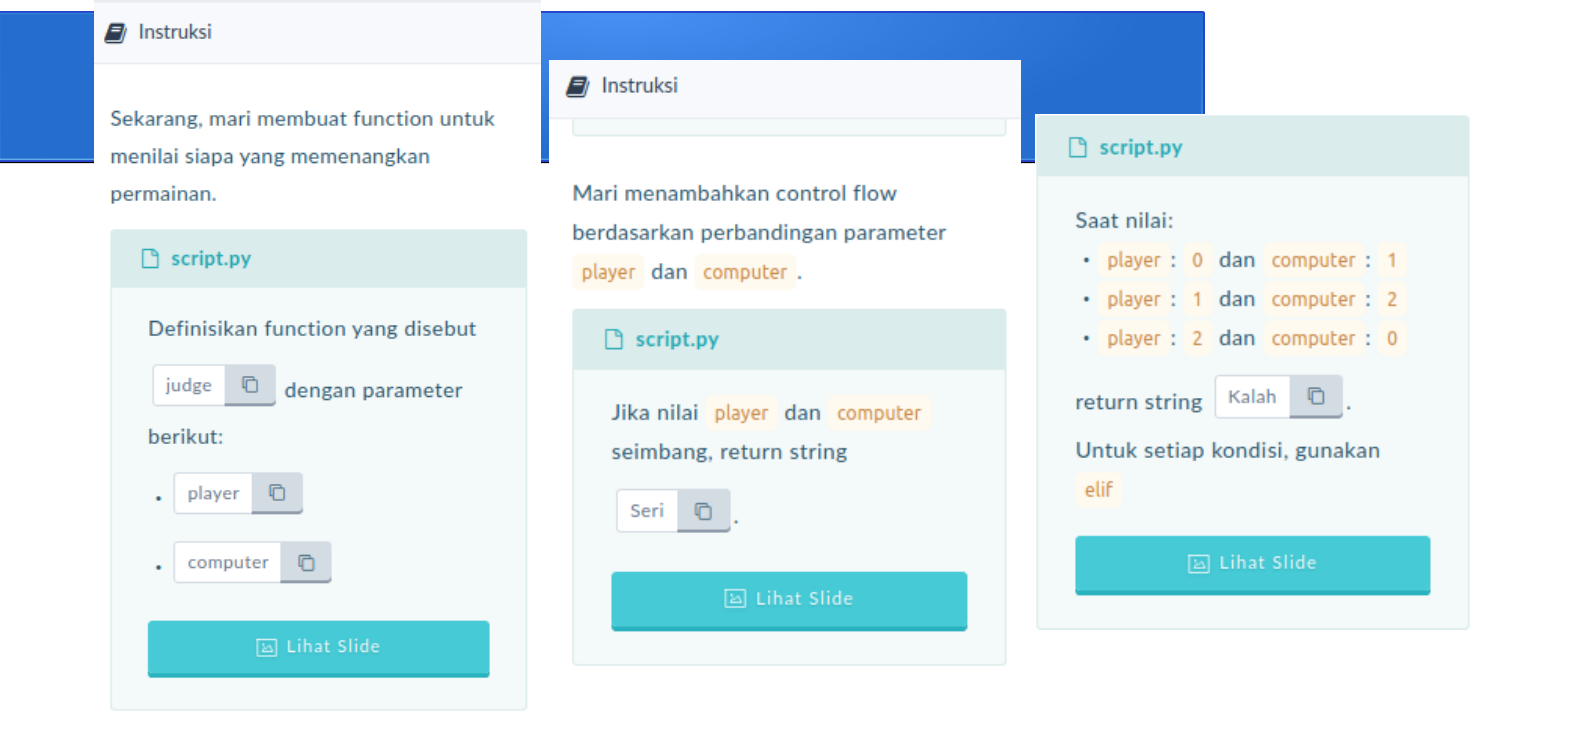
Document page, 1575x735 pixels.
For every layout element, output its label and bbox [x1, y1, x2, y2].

picture [94, 0, 541, 735]
picture [1035, 114, 1473, 631]
picture [549, 60, 1021, 677]
